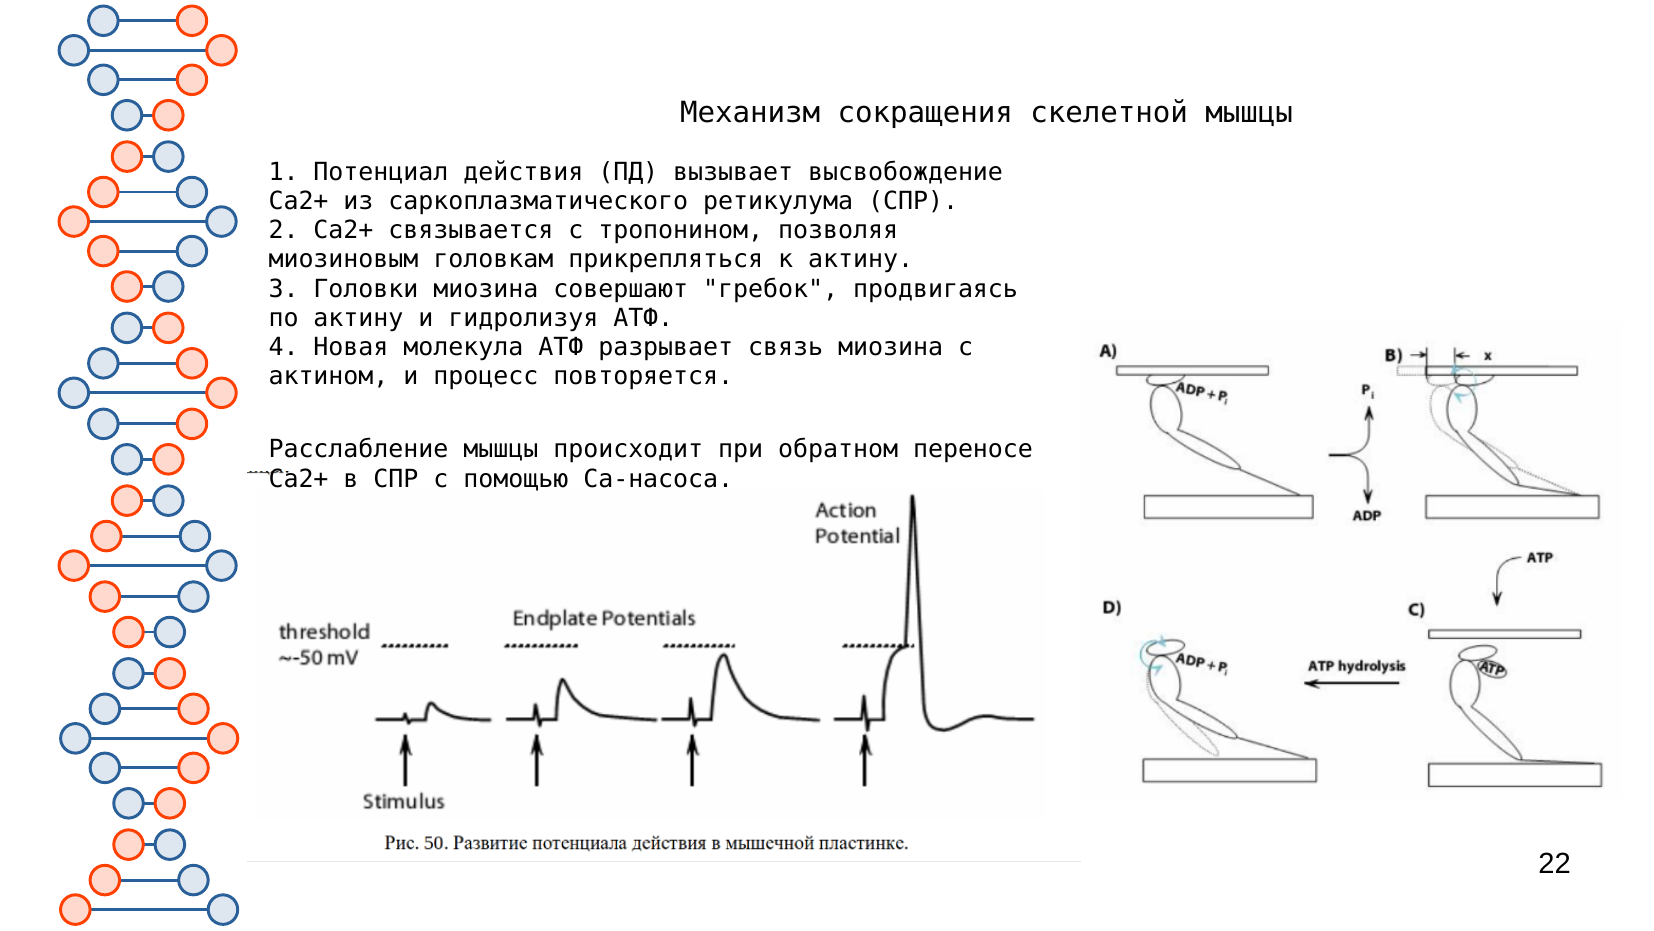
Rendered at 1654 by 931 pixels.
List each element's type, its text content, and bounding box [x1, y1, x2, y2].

text_box 1. Потенциал действия (ПД) вызывает высвобождение Ca2+ из саркоплазматического ретикулума (СПР). 2. Ca2+ связывается с тропонином, позволяя миозиновым головкам прикрепляться к актину. 3. Головки миозина совершают "гребок", продвигаясь по актину и гидролизуя АТФ. 4. Новая молекула АТФ разрывает связь миозина с актином, и процесс повторяется. Расслабление мышцы происходит при обратном переносе Ca2+ в СПР с помощью Са-насоса. [253, 149, 1071, 353]
picture [408, 471, 414, 478]
title Механизм сокращения скелетной мышцы [265, 35, 1595, 189]
picture [247, 293, 1637, 864]
